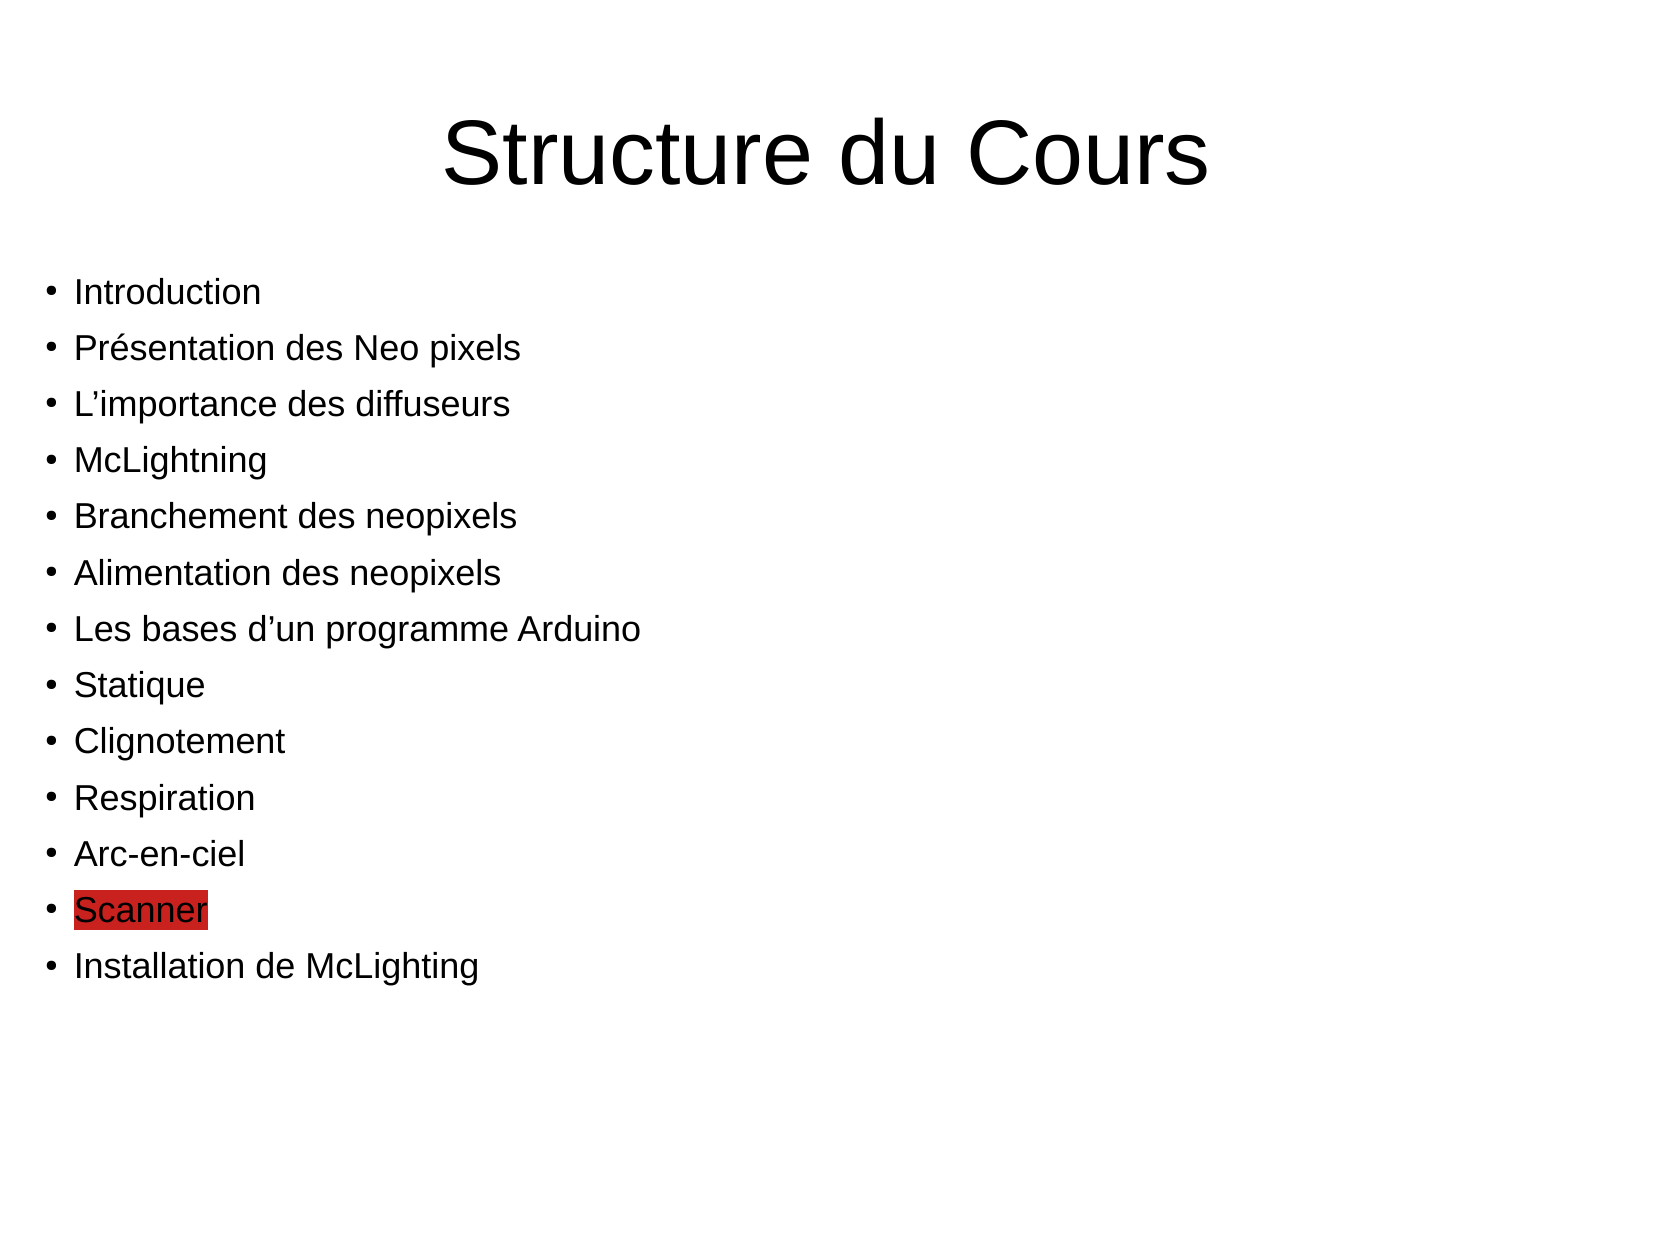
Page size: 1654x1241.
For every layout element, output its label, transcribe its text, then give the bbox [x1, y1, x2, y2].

title Structure du Cours [82, 49, 1571, 257]
list Introduction Présentation des Neo pixels L’importance des diffuseurs McLightning Branchement des neopixels Alimentation des neopixels Les bases d’un programme Arduino Statique Clignotement Respiration Arc-en-ciel Scanner Installation de McLighting [35, 271, 1524, 991]
